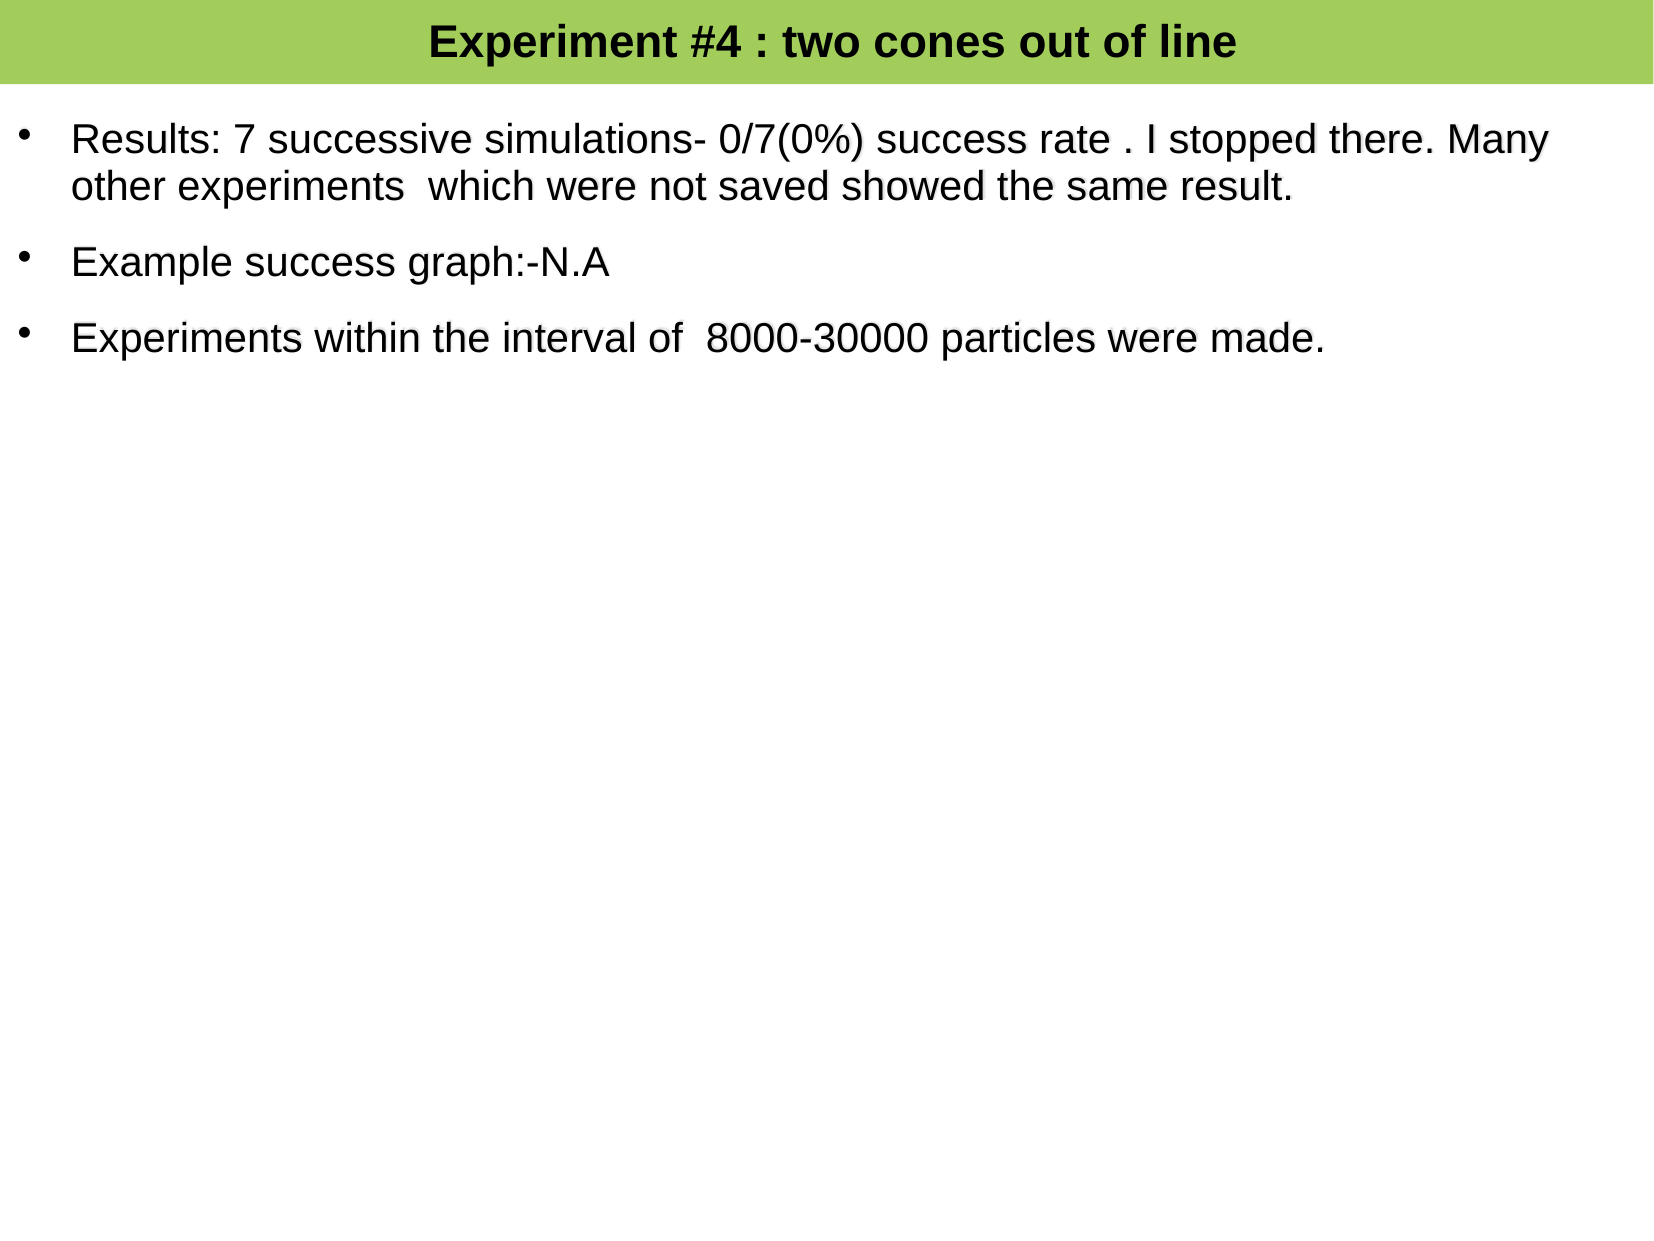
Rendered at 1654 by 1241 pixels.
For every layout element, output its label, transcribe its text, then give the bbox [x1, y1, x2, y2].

title Experiment #4 : two cones out of line [0, 0, 1654, 85]
list Results: 7 successive simulations- 0/7(0%) success rate . I stopped there. Many other experiments which were not saved showed the same result. Example success graph:-N.A Experiments within the interval of 8000-30000 particles were made. [0, 115, 1654, 1241]
